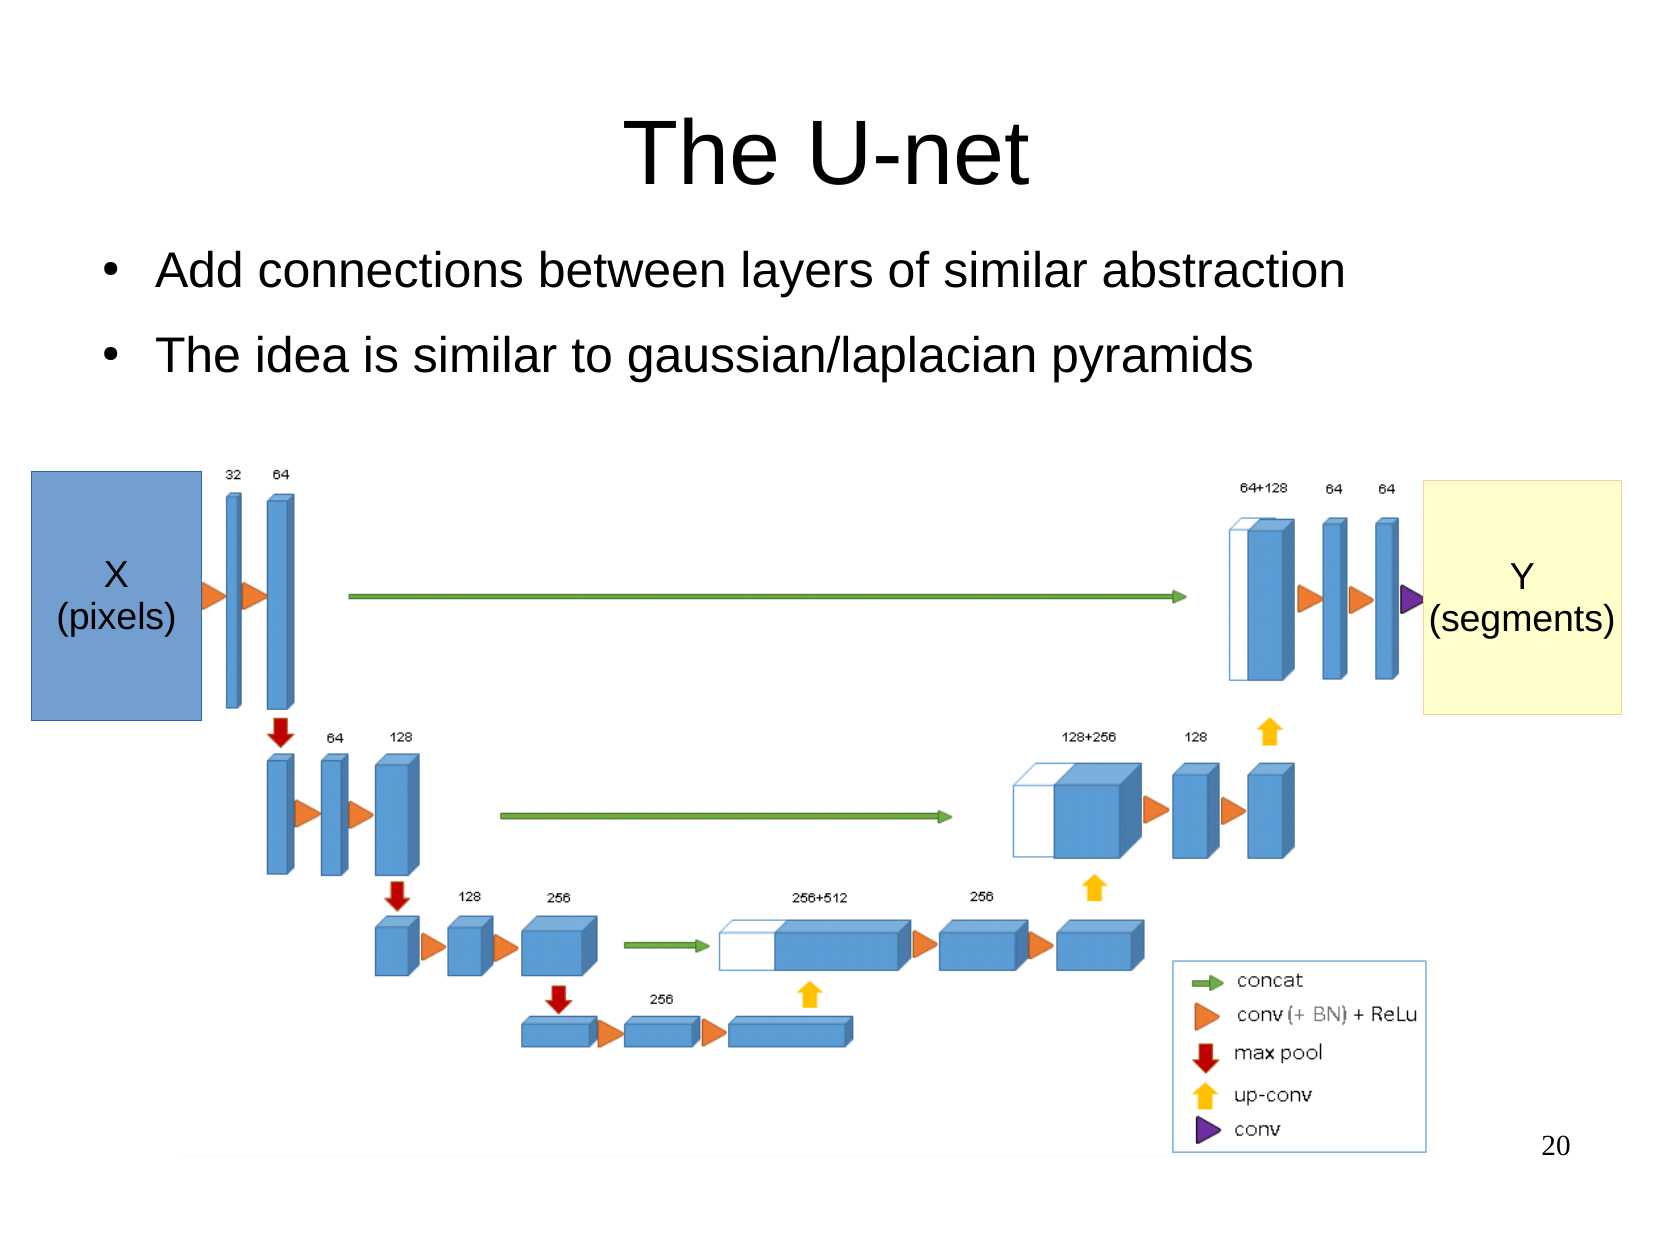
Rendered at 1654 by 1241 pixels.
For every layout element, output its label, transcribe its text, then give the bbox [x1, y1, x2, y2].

picture [180, 453, 1436, 1157]
text_box Add connections between layers of similar abstraction The idea is similar to gaussian/laplacian pyramids [84, 241, 1570, 391]
title The U-net [82, 49, 1571, 257]
text_box X (pixels) [31, 471, 202, 721]
text_box Y (segments) [1423, 480, 1622, 715]
